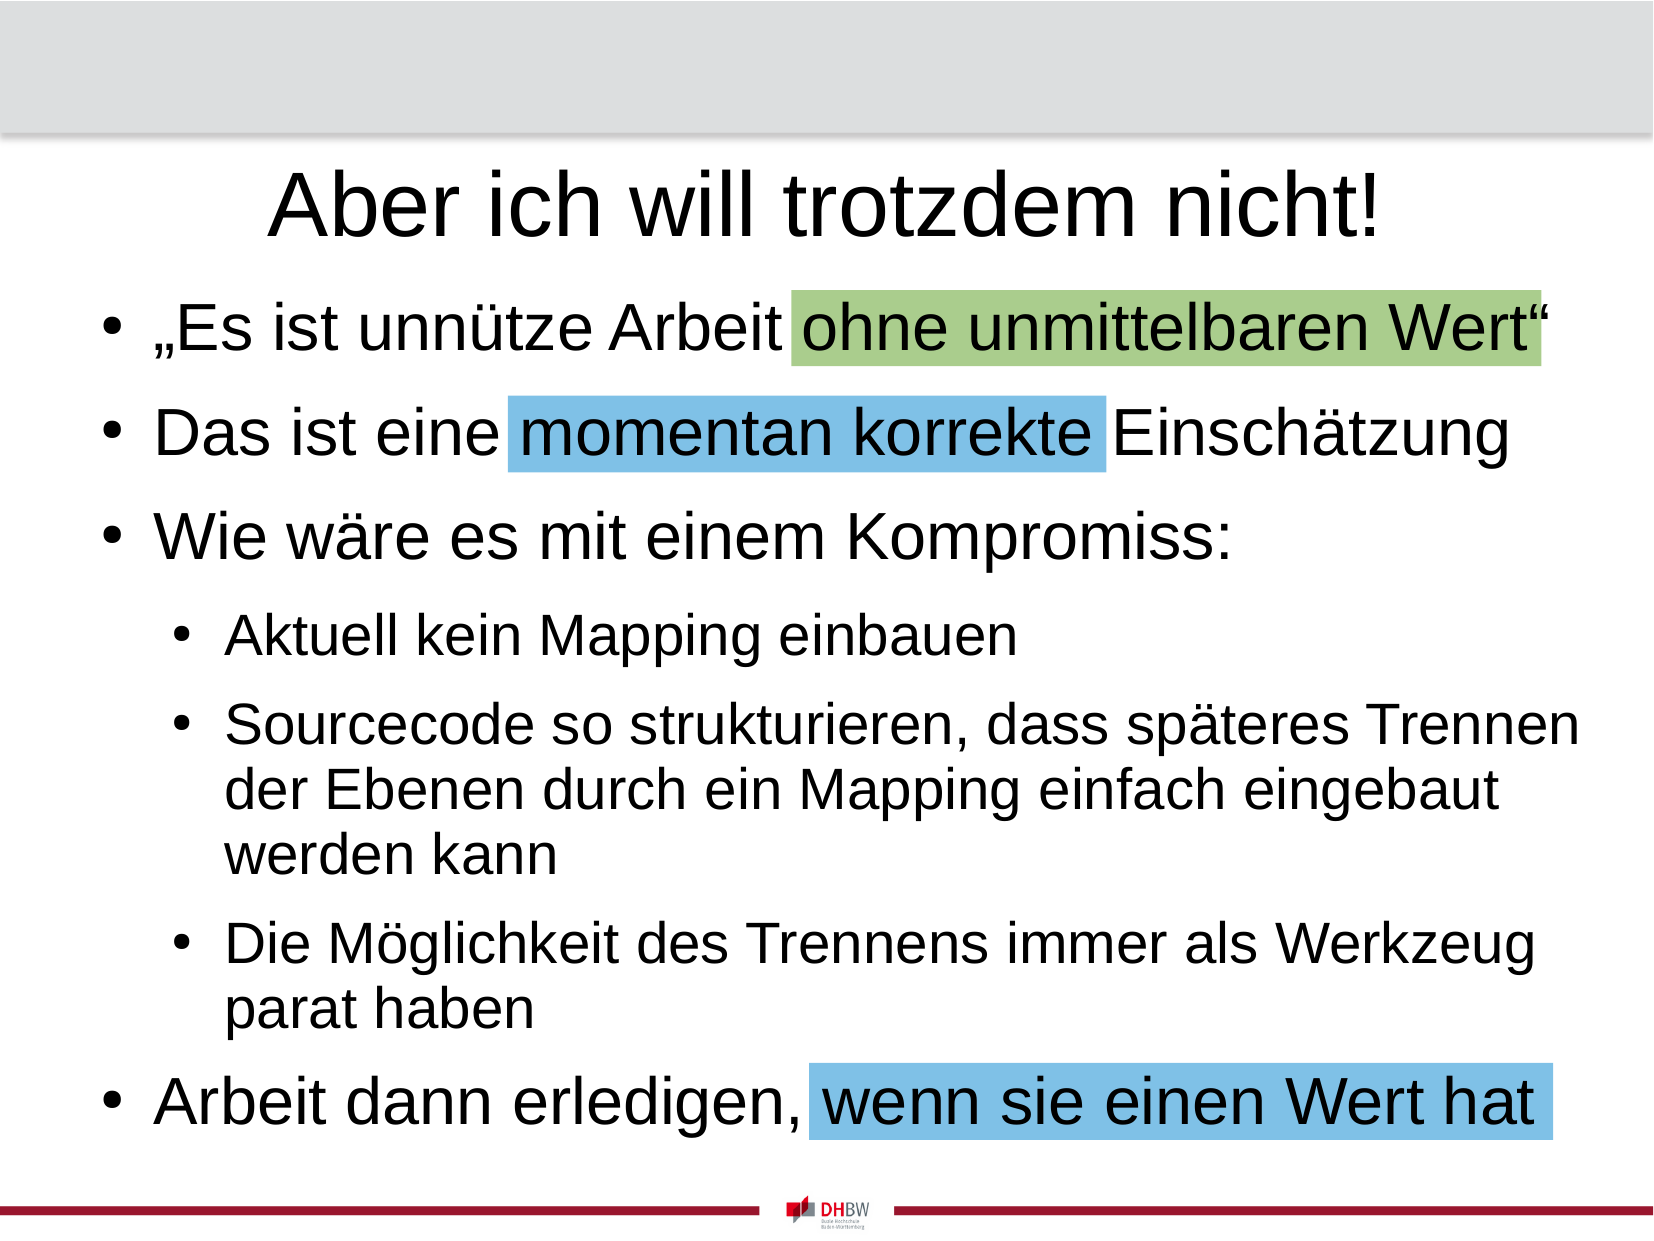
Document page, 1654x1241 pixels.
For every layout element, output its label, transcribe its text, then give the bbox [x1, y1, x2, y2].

list „Es ist unnütze Arbeit ohne unmittelbaren Wert“ Das ist eine momentan korrekte Einschätzung Wie wäre es mit einem Kompromiss: Aktuell kein Mapping einbauen Sourcecode so strukturieren, dass späteres Trennen der Ebenen durch ein Mapping einfach eingebaut werden kann Die Möglichkeit des Trennens immer als Werkzeug parat haben Arbeit dann erledigen, wenn sie einen Wert hat [82, 290, 1619, 1139]
title Aber ich will trotzdem nicht! [82, 147, 1571, 257]
picture [0, 1, 1654, 1237]
